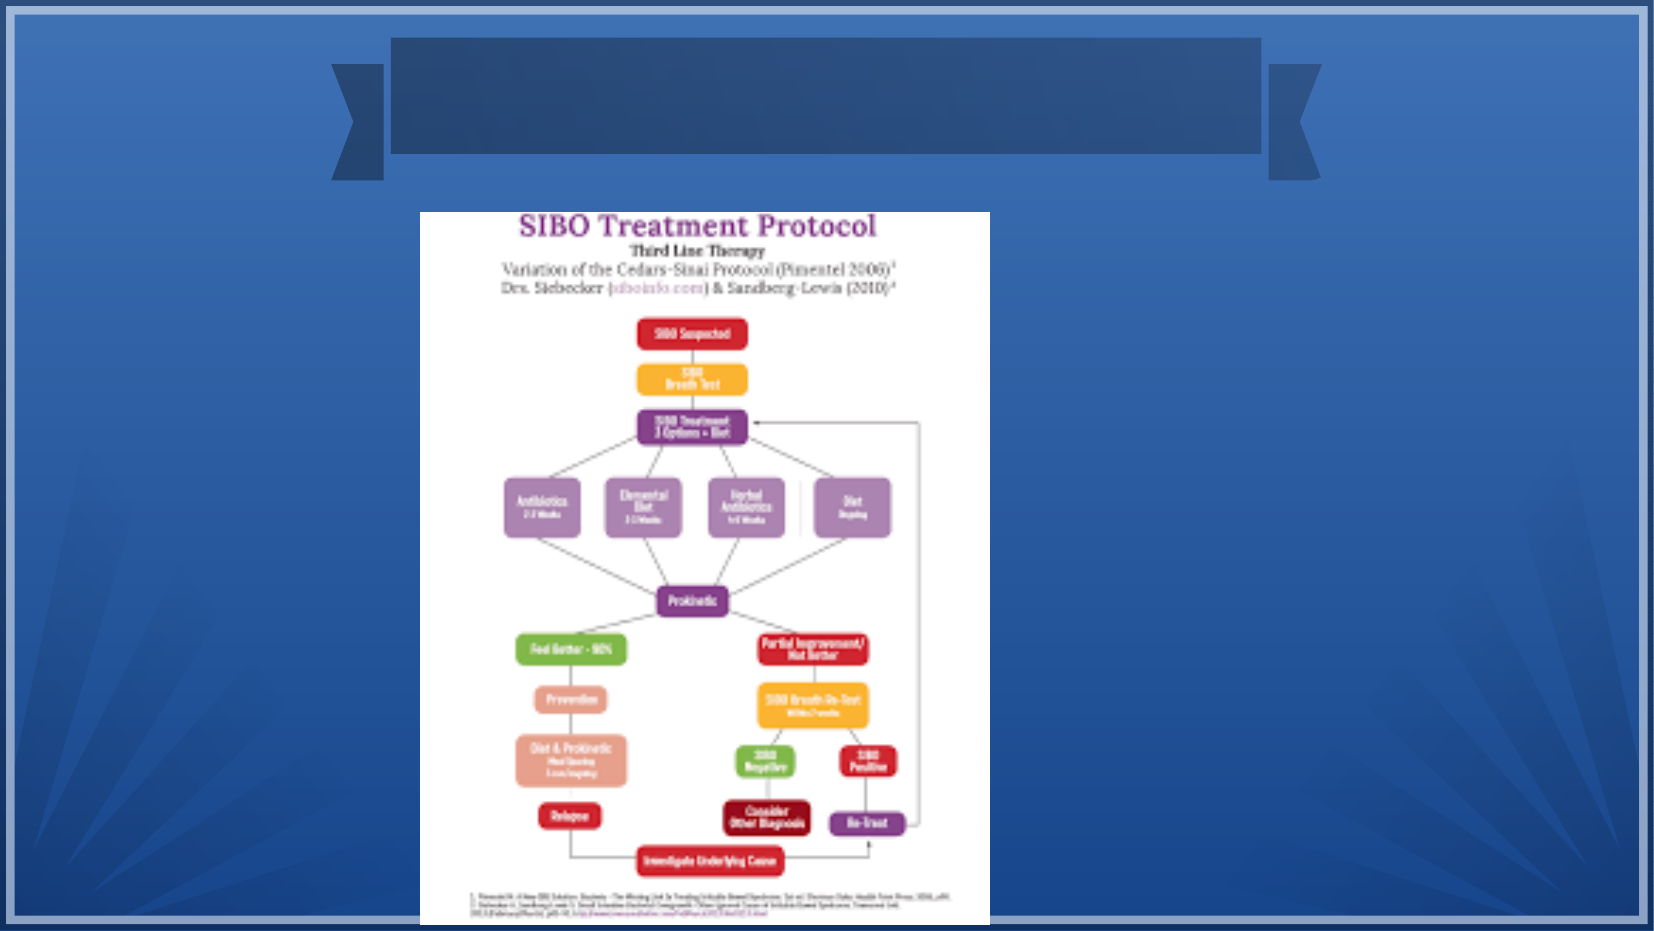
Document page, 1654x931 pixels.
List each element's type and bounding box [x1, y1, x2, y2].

picture [420, 212, 990, 925]
